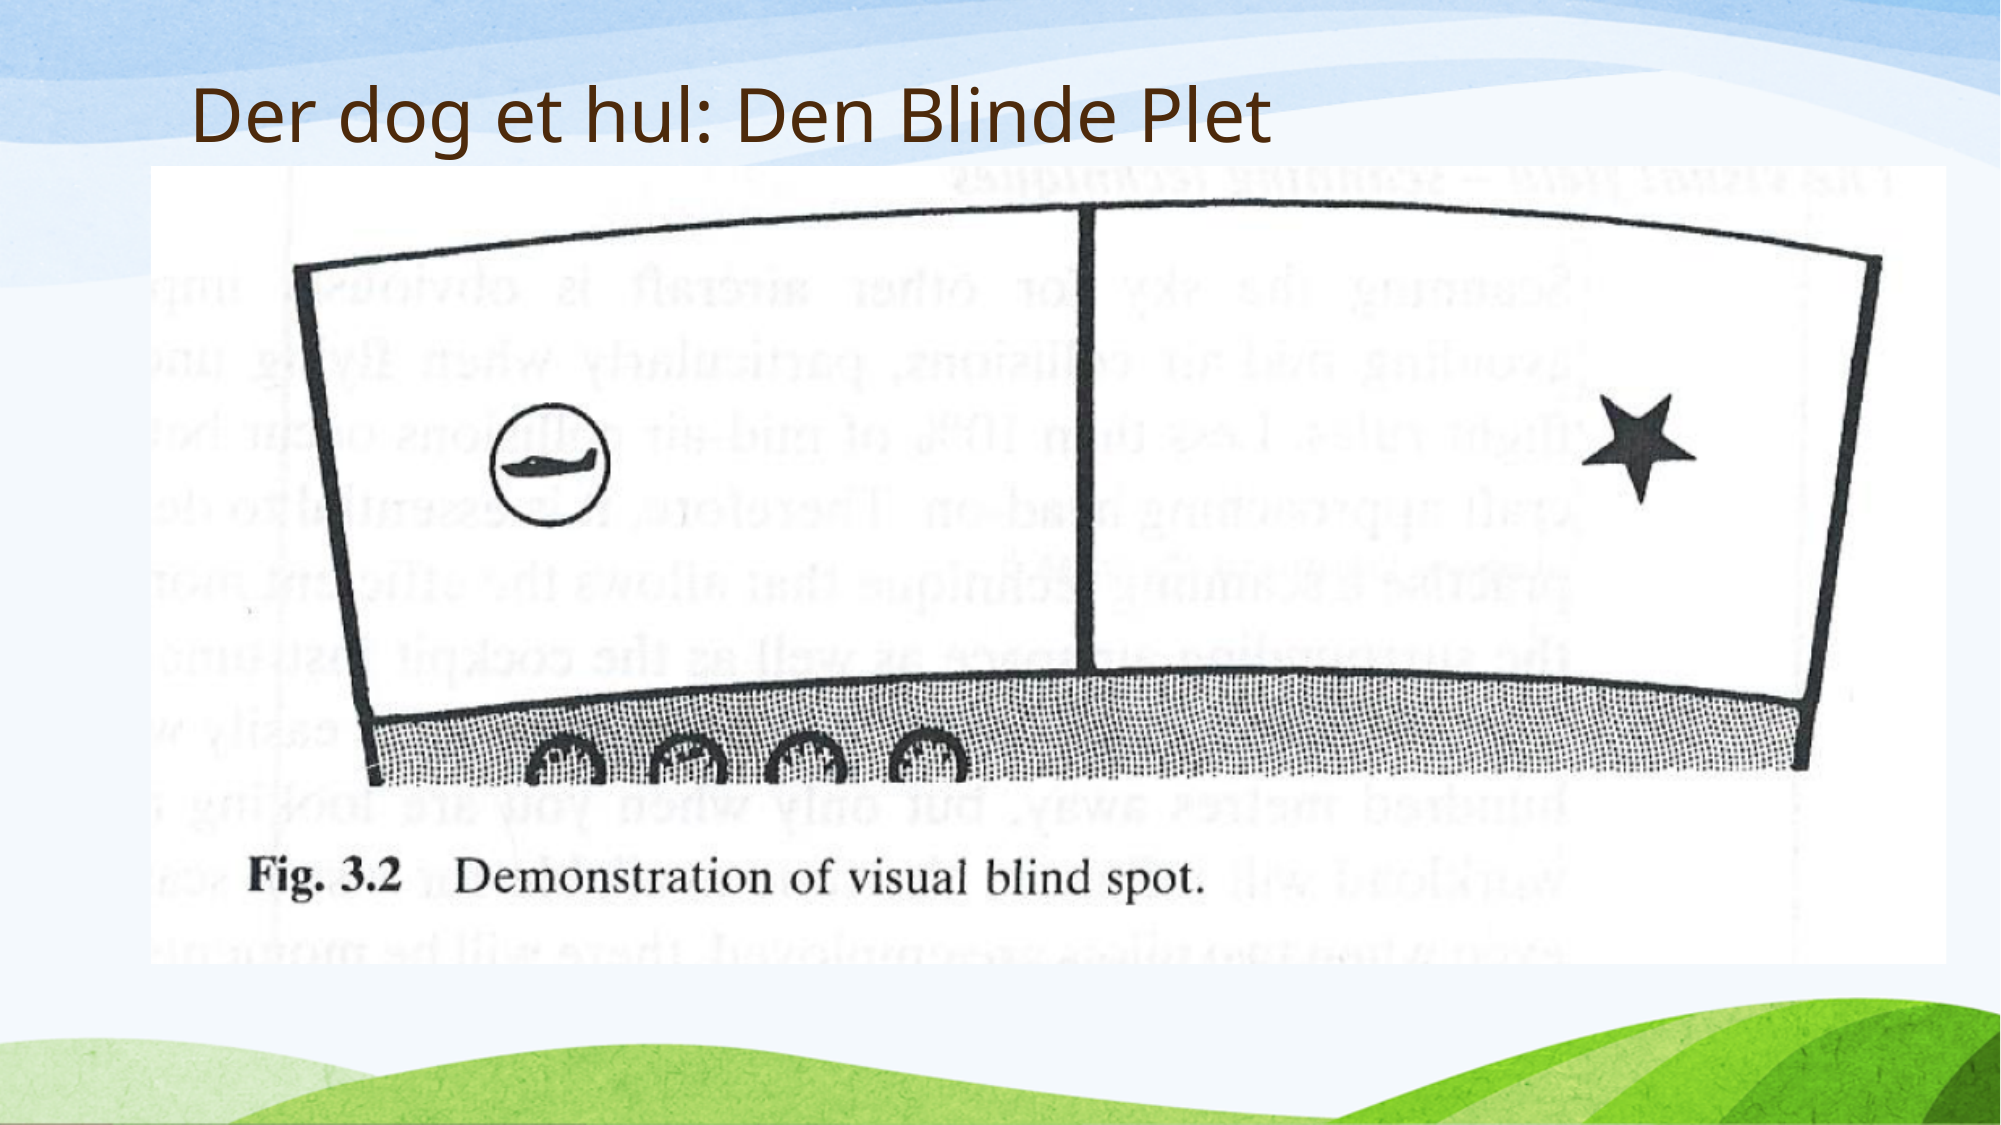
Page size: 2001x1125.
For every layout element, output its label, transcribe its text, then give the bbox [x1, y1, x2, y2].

title Der dog et hul: Den Blinde Plet [174, 50, 1825, 166]
picture [0, 0, 2001, 1125]
